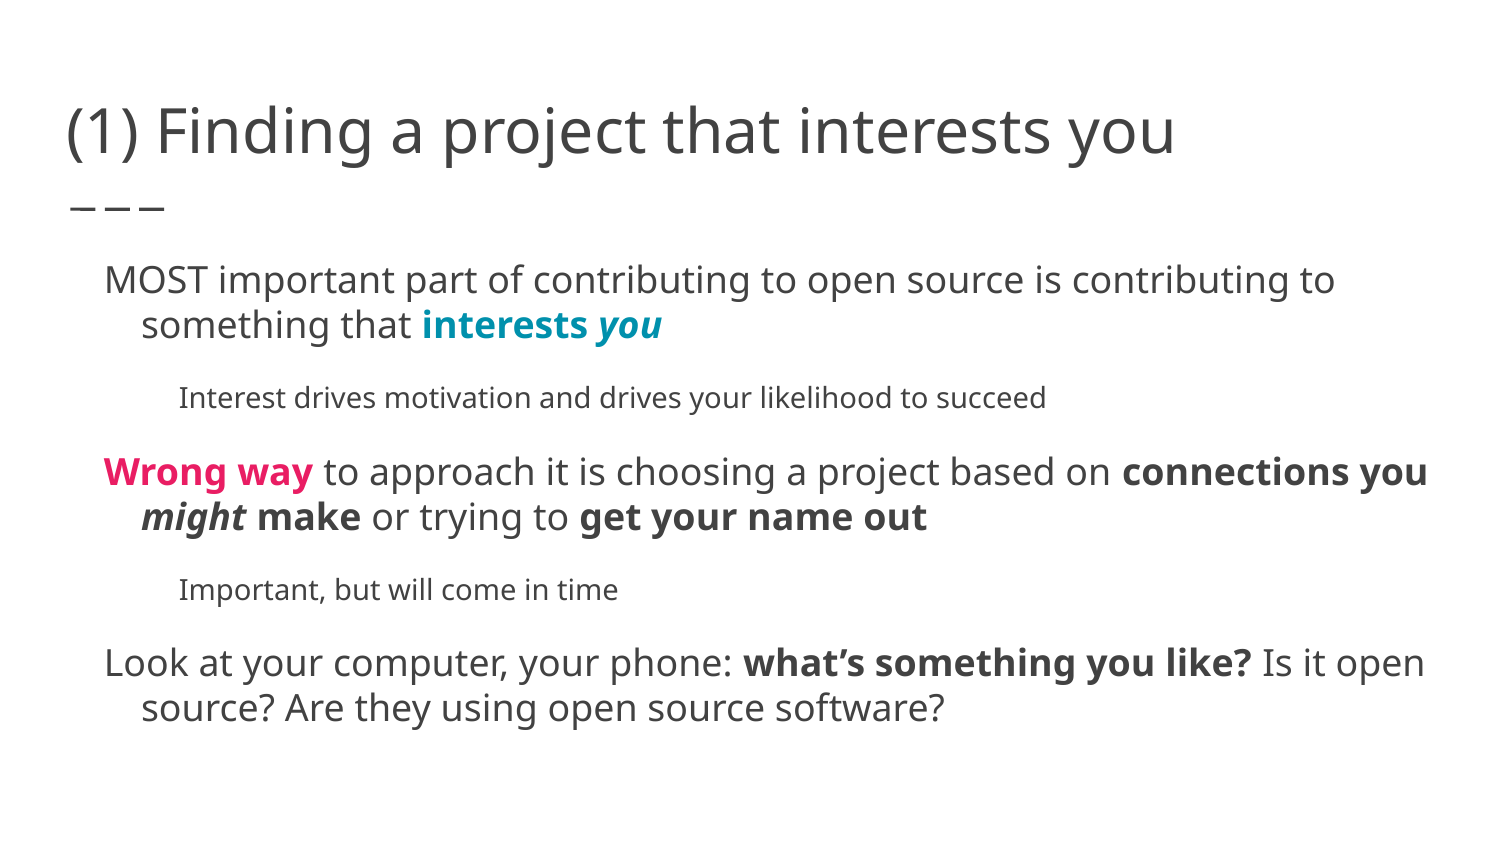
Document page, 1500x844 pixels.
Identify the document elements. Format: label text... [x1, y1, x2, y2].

title (1) Finding a project that interests you [51, 61, 1449, 182]
list MOST important part of contributing to open source is contributing to something that interests you Interest drives motivation and drives your likelihood to succeed Wrong way to approach it is choosing a project based on connections you might make or trying to get your name out Important, but will come in time Look at your computer, your phone: what’s something you like? Is it open source? Are they using open source software? [51, 240, 1449, 750]
